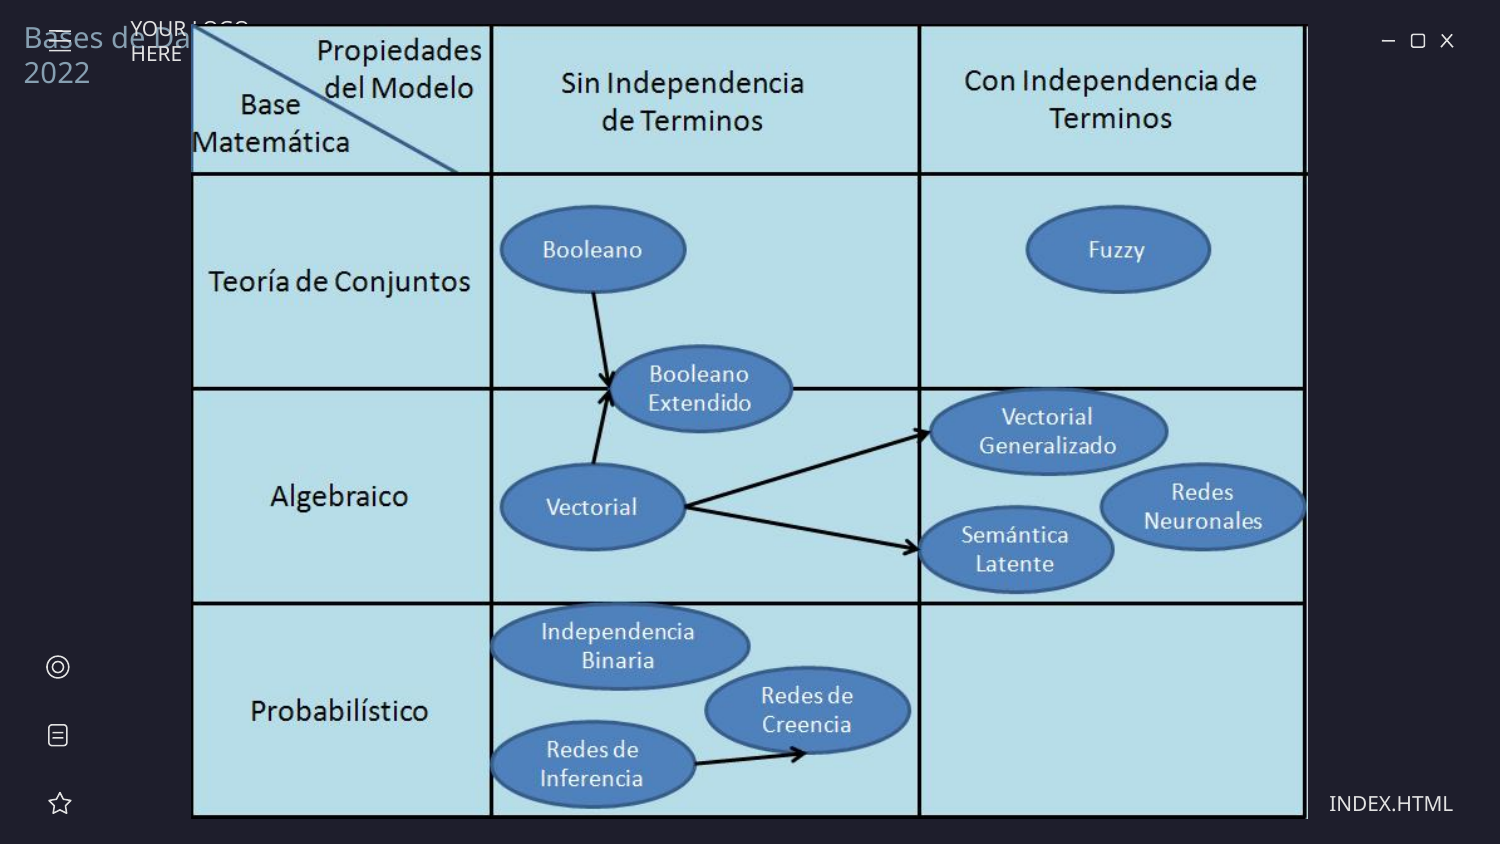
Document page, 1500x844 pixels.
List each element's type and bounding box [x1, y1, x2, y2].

picture [191, 24, 1308, 819]
